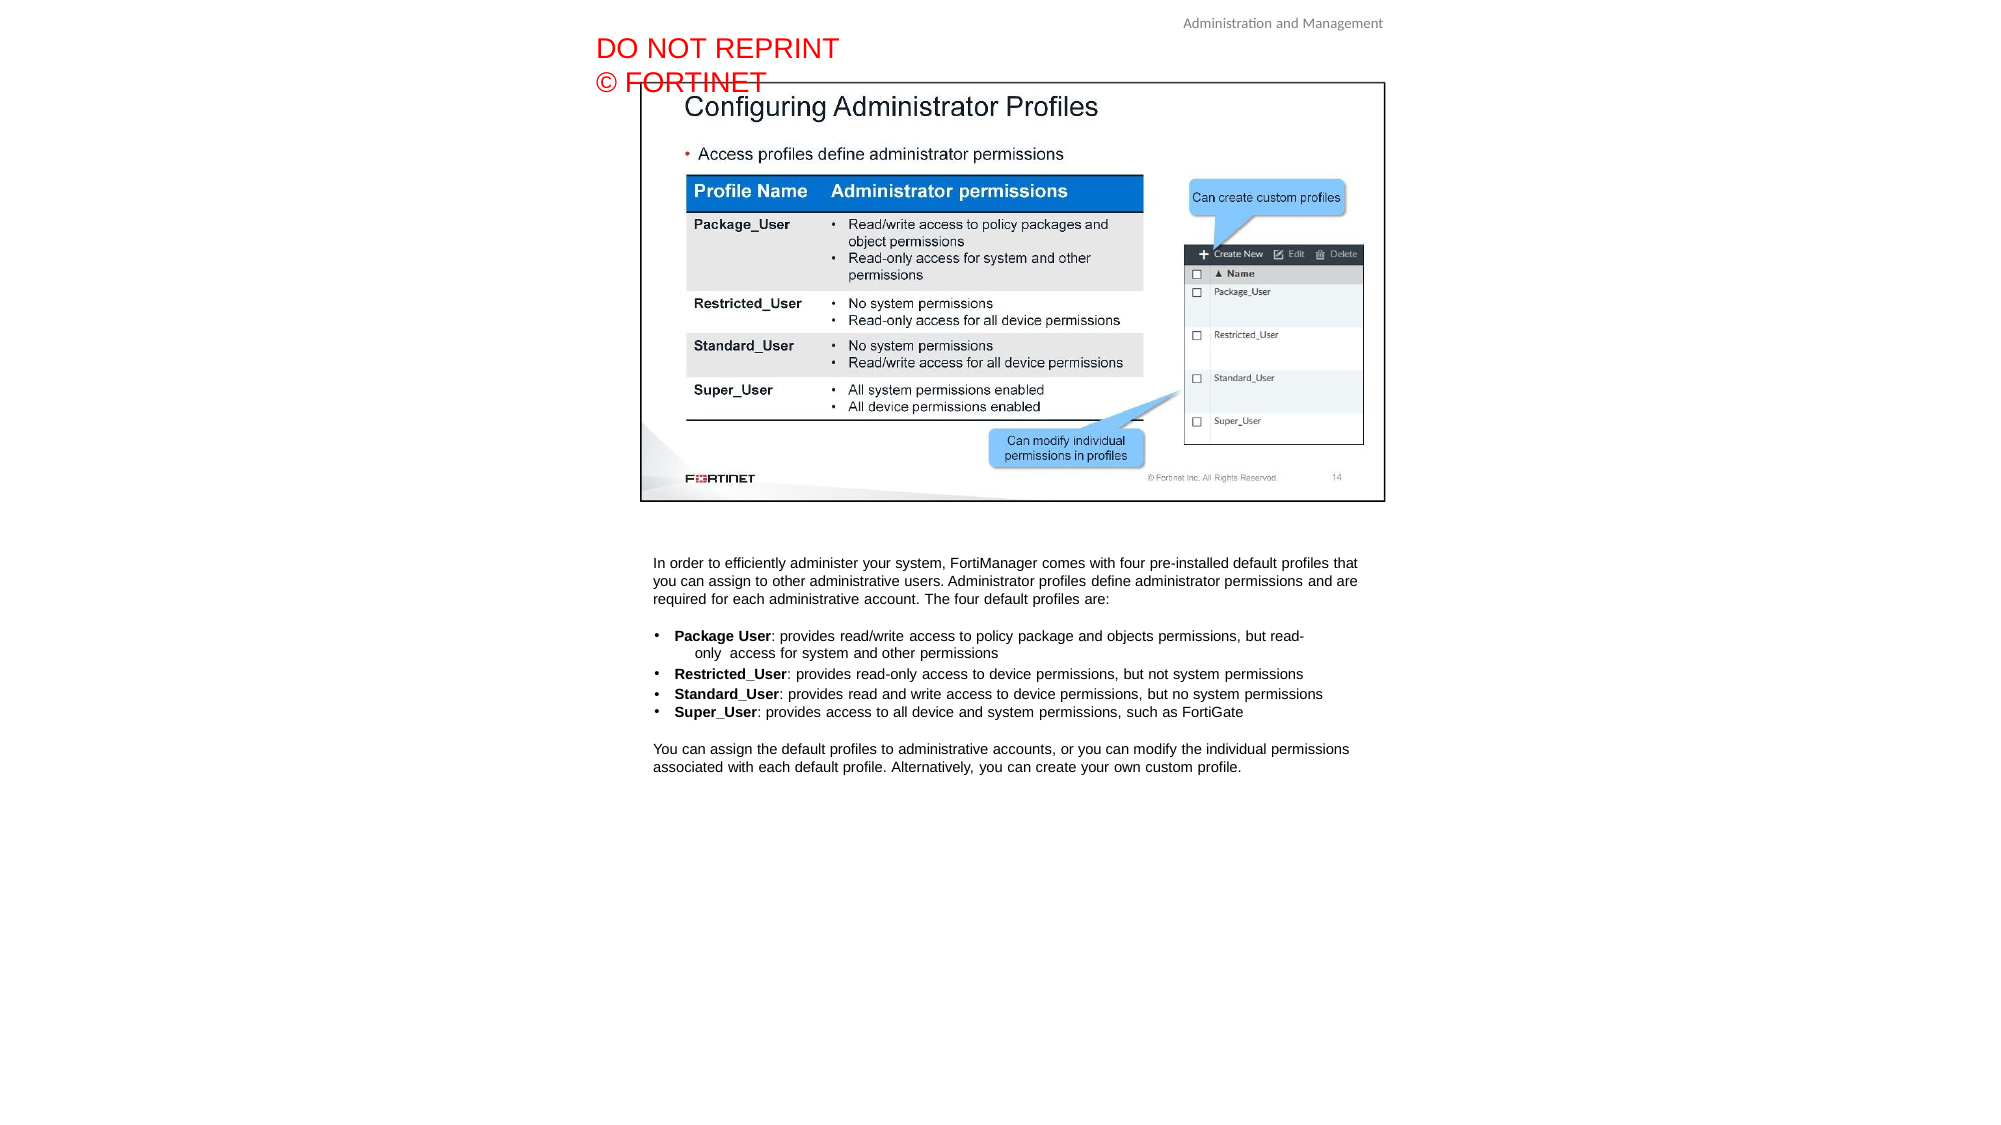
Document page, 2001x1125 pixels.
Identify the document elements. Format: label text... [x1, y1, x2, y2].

picture [642, 92, 1373, 500]
text_box [640, 81, 1386, 502]
text_box In order to efficiently administer your system, FortiManager comes with four pre-installed default profiles that you can assign to other administrative users. Administrator profiles define administrator permissions and are required for each administrative account. The four default profiles are: Package User: provides read/write access to policy package and objects permissions, but read-only access for system and other permissions Restricted_User: provides read-only access to device permissions, but not system permissions Standard_User: provides read and write access to device permissions, but no system permissions Super_User: provides access to all device and system permissions, such as FortiGate You can assign the default profiles to administrative accounts, or you can modify the individual permissions associated with each default profile. Alternatively, you can create your own custom profile. [651, 552, 1363, 776]
text_box DO NOT REPRINT © FORTINET [594, 28, 841, 98]
text_box Administration and Management [1181, 11, 1386, 32]
